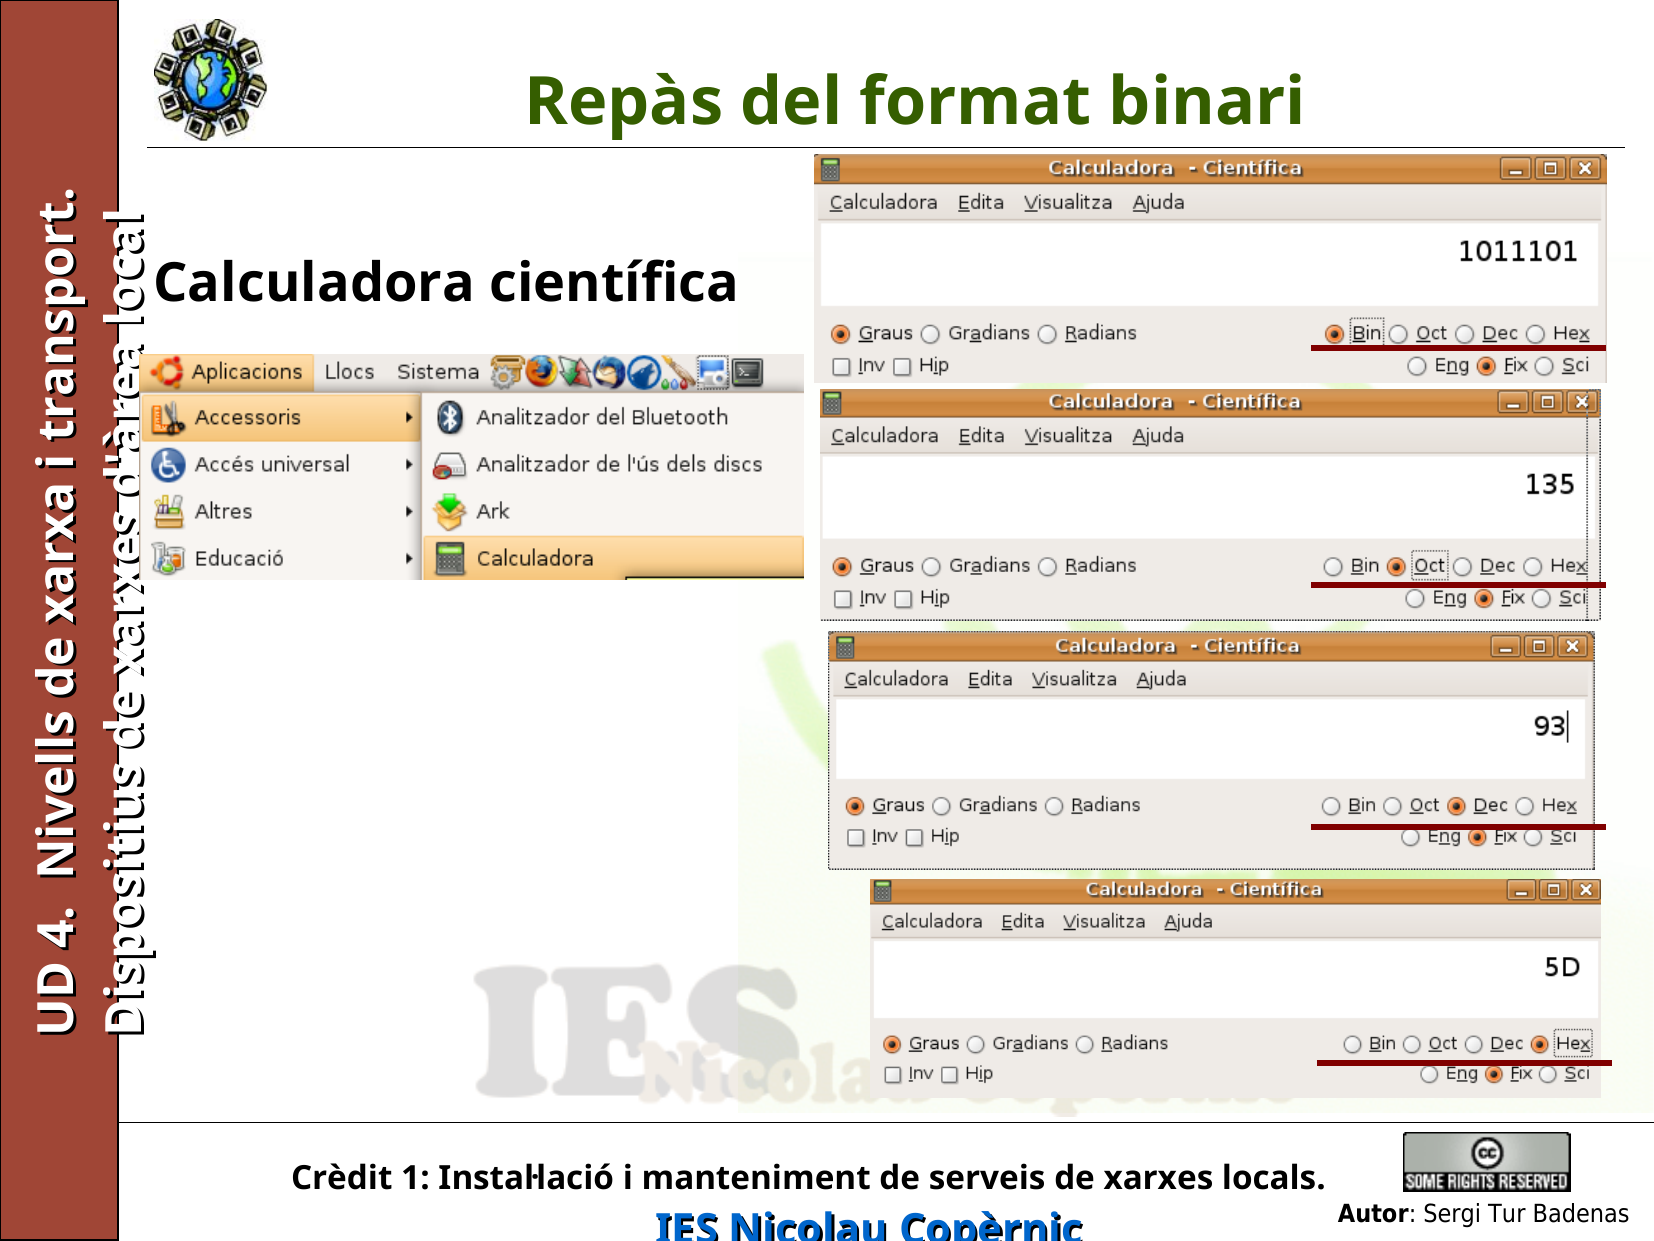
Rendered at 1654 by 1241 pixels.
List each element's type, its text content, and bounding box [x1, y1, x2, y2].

picture [1403, 1132, 1571, 1192]
picture [828, 631, 1595, 870]
list Calculadora científica [59, 242, 1630, 1078]
picture [154, 19, 268, 142]
picture [814, 154, 1607, 383]
picture [820, 389, 1601, 621]
picture [139, 354, 804, 580]
picture [466, 252, 1654, 1117]
title Repàs del format binari [171, 56, 1654, 141]
